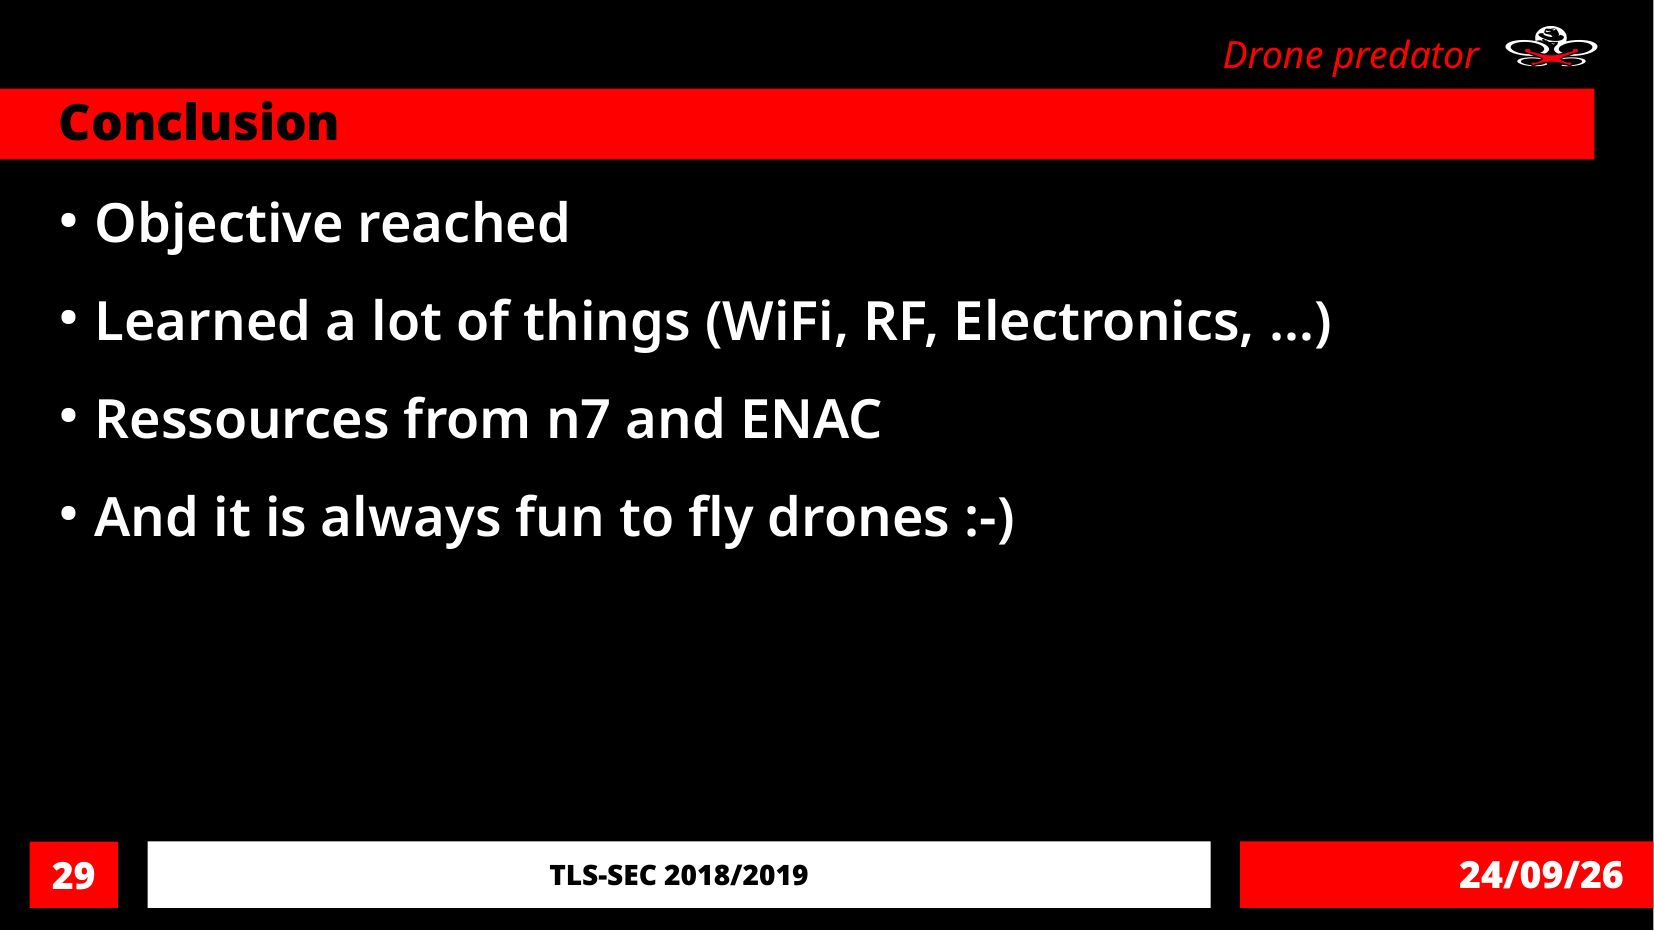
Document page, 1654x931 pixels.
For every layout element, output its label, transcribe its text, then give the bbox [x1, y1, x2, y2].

title Conclusion [59, 44, 1595, 156]
list Objective reached Learned a lot of things (WiFi, RF, Electronics, …) Ressources from n7 and ENAC And it is always fun to fly drones :-) [59, 184, 1583, 818]
picture [1488, 15, 1617, 80]
